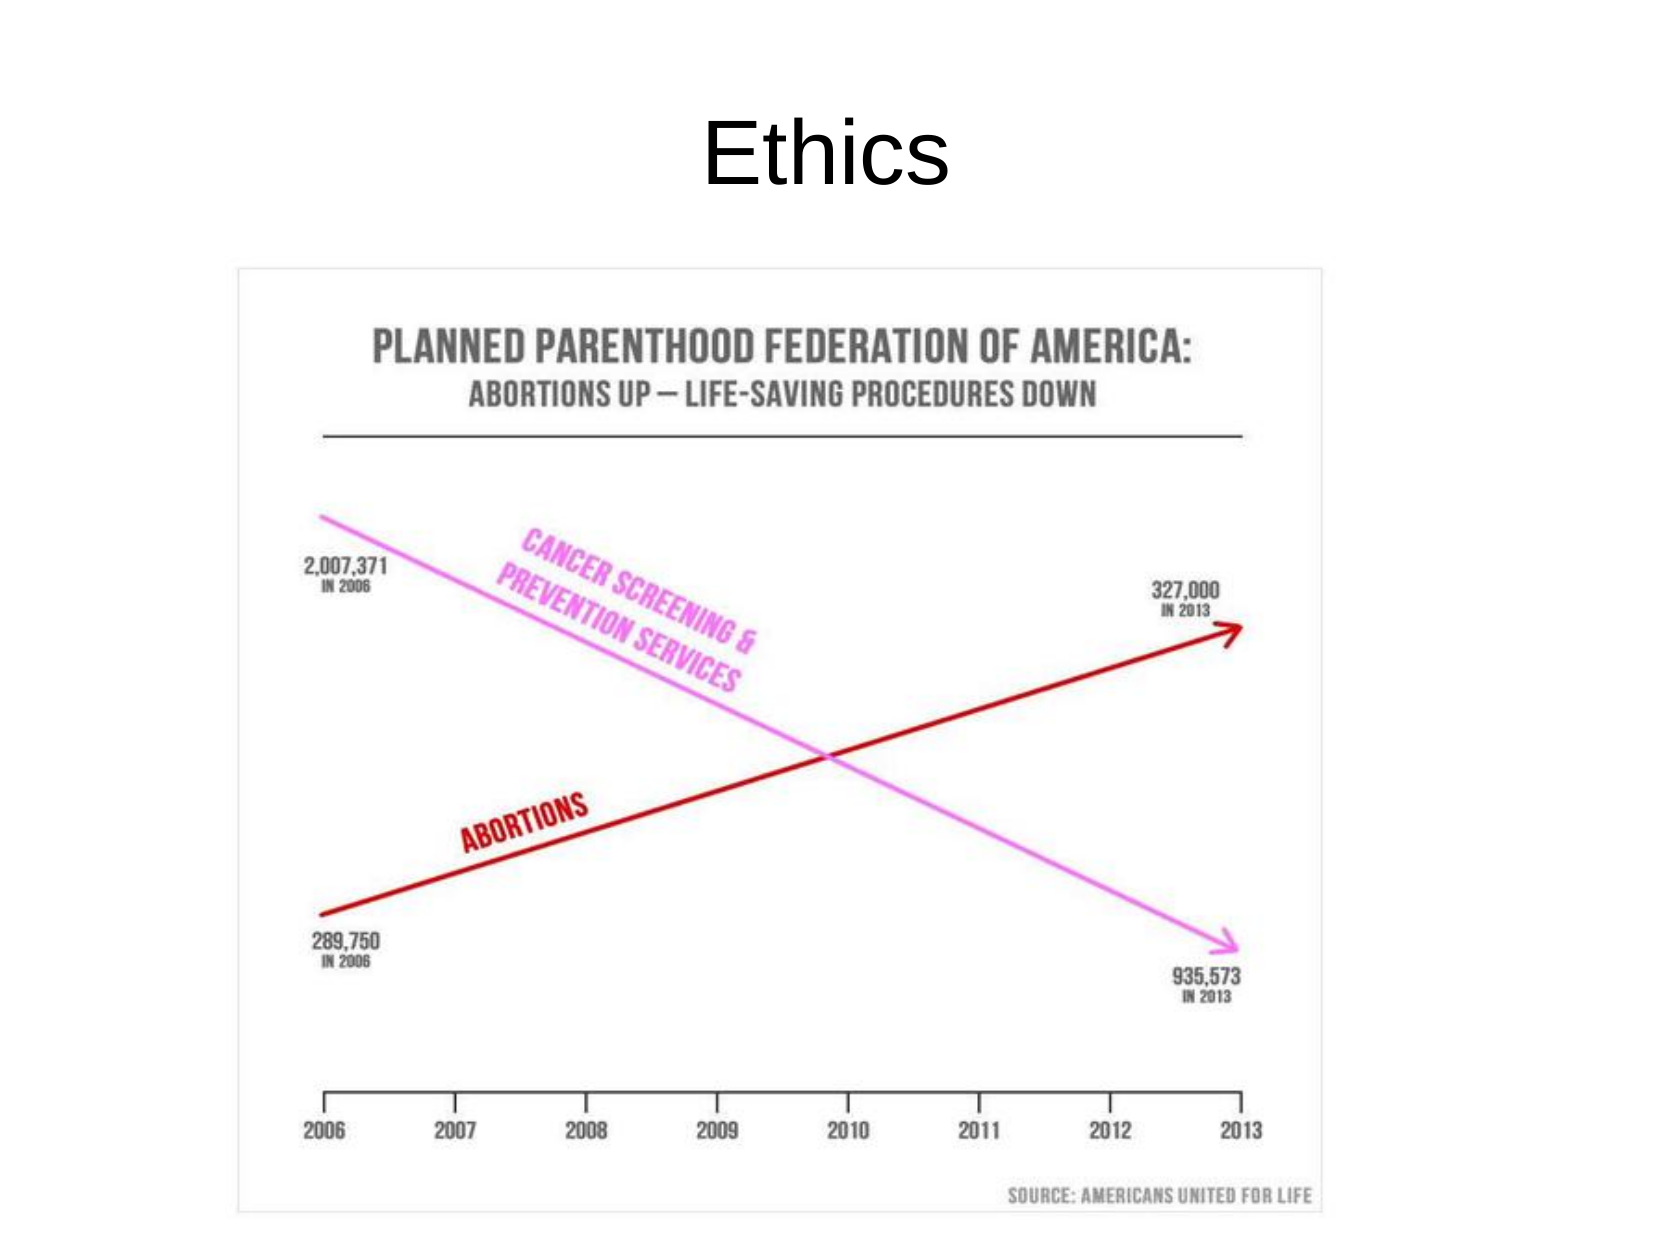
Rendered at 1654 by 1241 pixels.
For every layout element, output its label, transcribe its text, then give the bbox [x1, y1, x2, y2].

title Ethics [82, 49, 1571, 257]
picture [225, 256, 1336, 1225]
